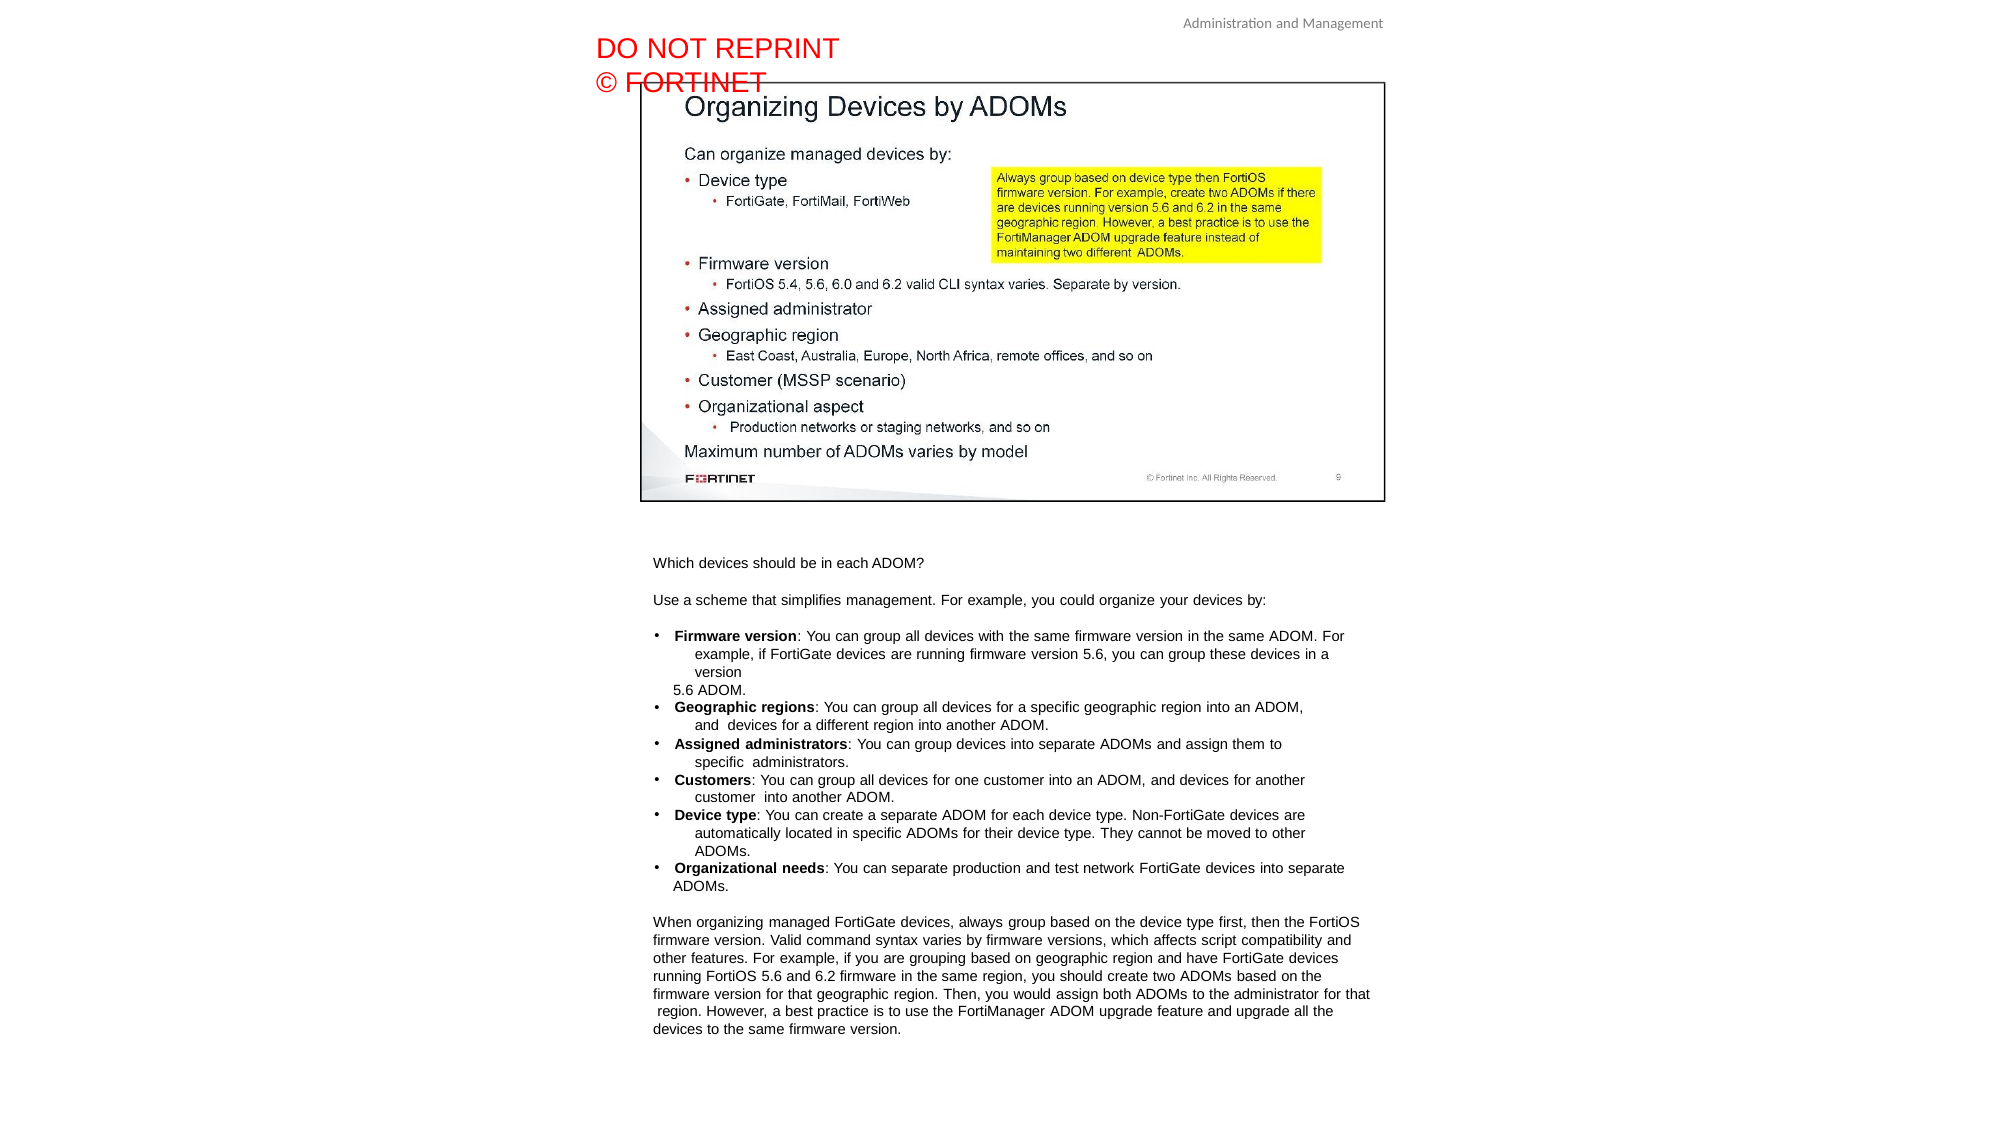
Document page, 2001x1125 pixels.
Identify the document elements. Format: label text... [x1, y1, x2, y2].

text_box Administration and Management [1181, 11, 1386, 32]
picture [642, 92, 1345, 500]
text_box Which devices should be in each ADOM? Use a scheme that simplifies management. For example, you could organize your devices by: Firmware version: You can group all devices with the same firmware version in the same ADOM. For example, if FortiGate devices are running firmware version 5.6, you can group these devices in a version 5.6 ADOM. Geographic regions: You can group all devices for a specific geographic region into an ADOM, and devices for a different region into another ADOM. Assigned administrators: You can group devices into separate ADOMs and assign them to specific administrators. Customers: You can group all devices for one customer into an ADOM, and devices for another customer into another ADOM. Device type: You can create a separate ADOM for each device type. Non-FortiGate devices are automatically located in specific ADOMs for their device type. They cannot be moved to other ADOMs. Organizational needs: You can separate production and test network FortiGate devices into separate ADOMs. When organizing managed FortiGate devices, always group based on the device type first, then the FortiOS firmware version. Valid command syntax varies by firmware versions, which affects script compatibility and other features. For example, if you are grouping based on geographic region and have FortiGate devices running FortiOS 5.6 and 6.2 firmware in the same region, you should create two ADOMs based on the firmware version for that geographic region. Then, you would assign both ADOMs to the administrator for that region. However, a best practice is to use the FortiManager ADOM upgrade feature and upgrade all the devices to the same firmware version. [651, 552, 1374, 1047]
text_box [640, 81, 1386, 502]
text_box DO NOT REPRINT © FORTINET [594, 28, 841, 98]
